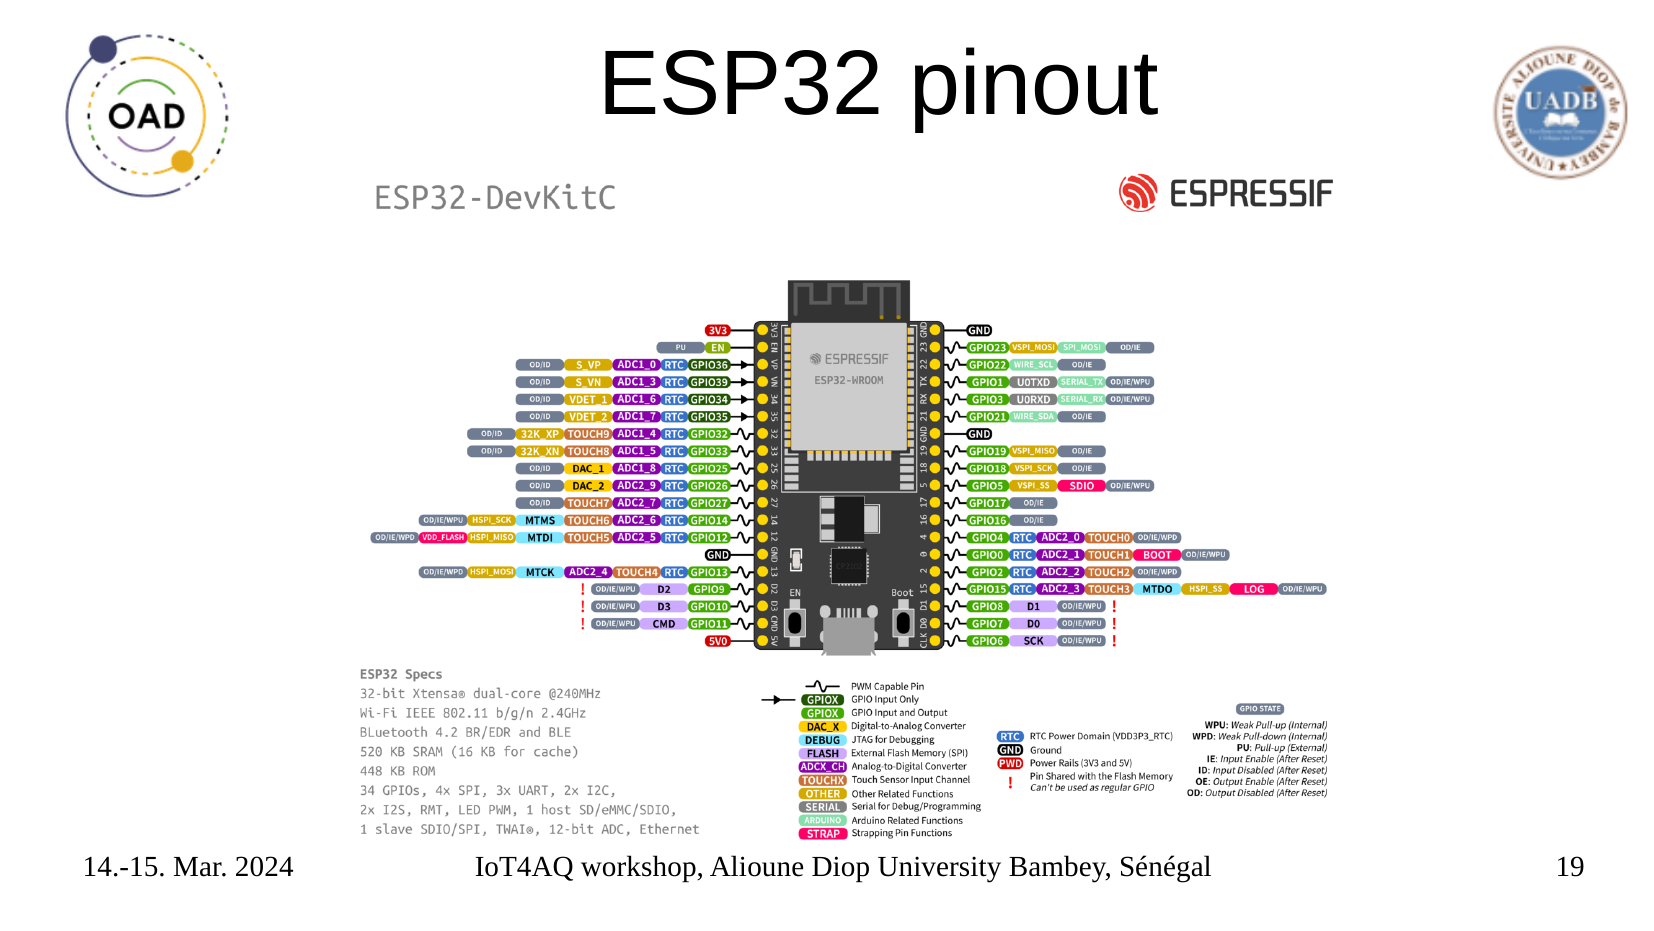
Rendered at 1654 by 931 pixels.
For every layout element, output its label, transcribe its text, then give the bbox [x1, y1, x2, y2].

title ESP32 pinout [295, 0, 1463, 156]
picture [1482, 37, 1641, 188]
picture [352, 166, 1344, 843]
picture [25, 20, 263, 218]
